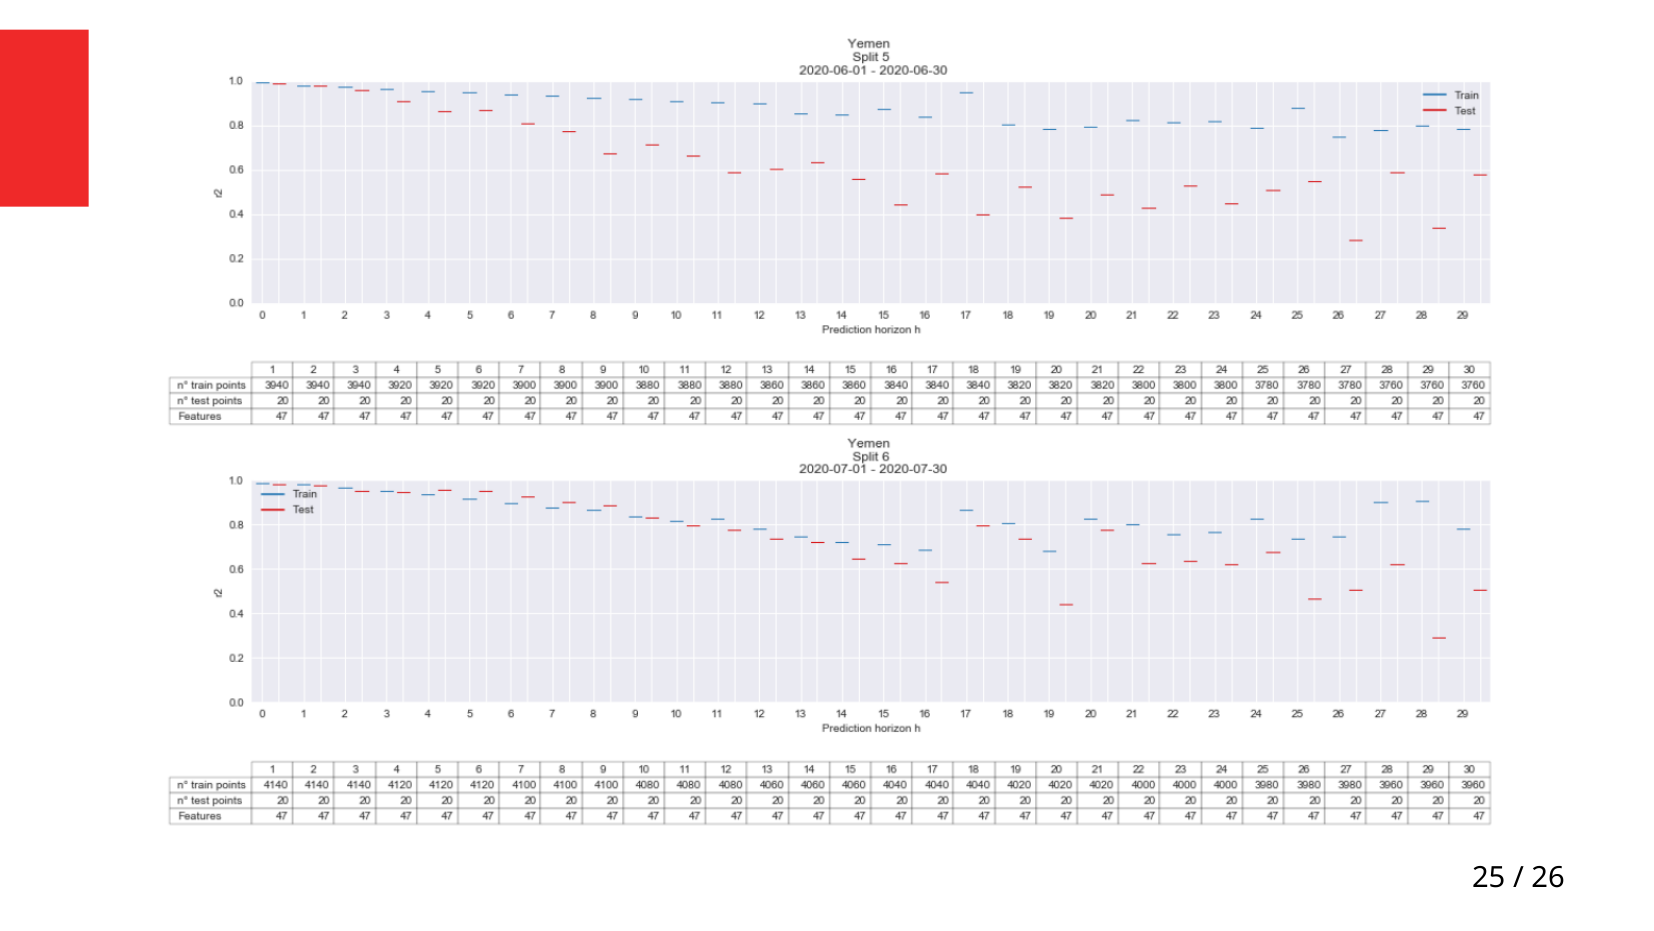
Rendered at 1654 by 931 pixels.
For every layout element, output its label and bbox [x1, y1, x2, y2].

picture [147, 33, 1523, 833]
